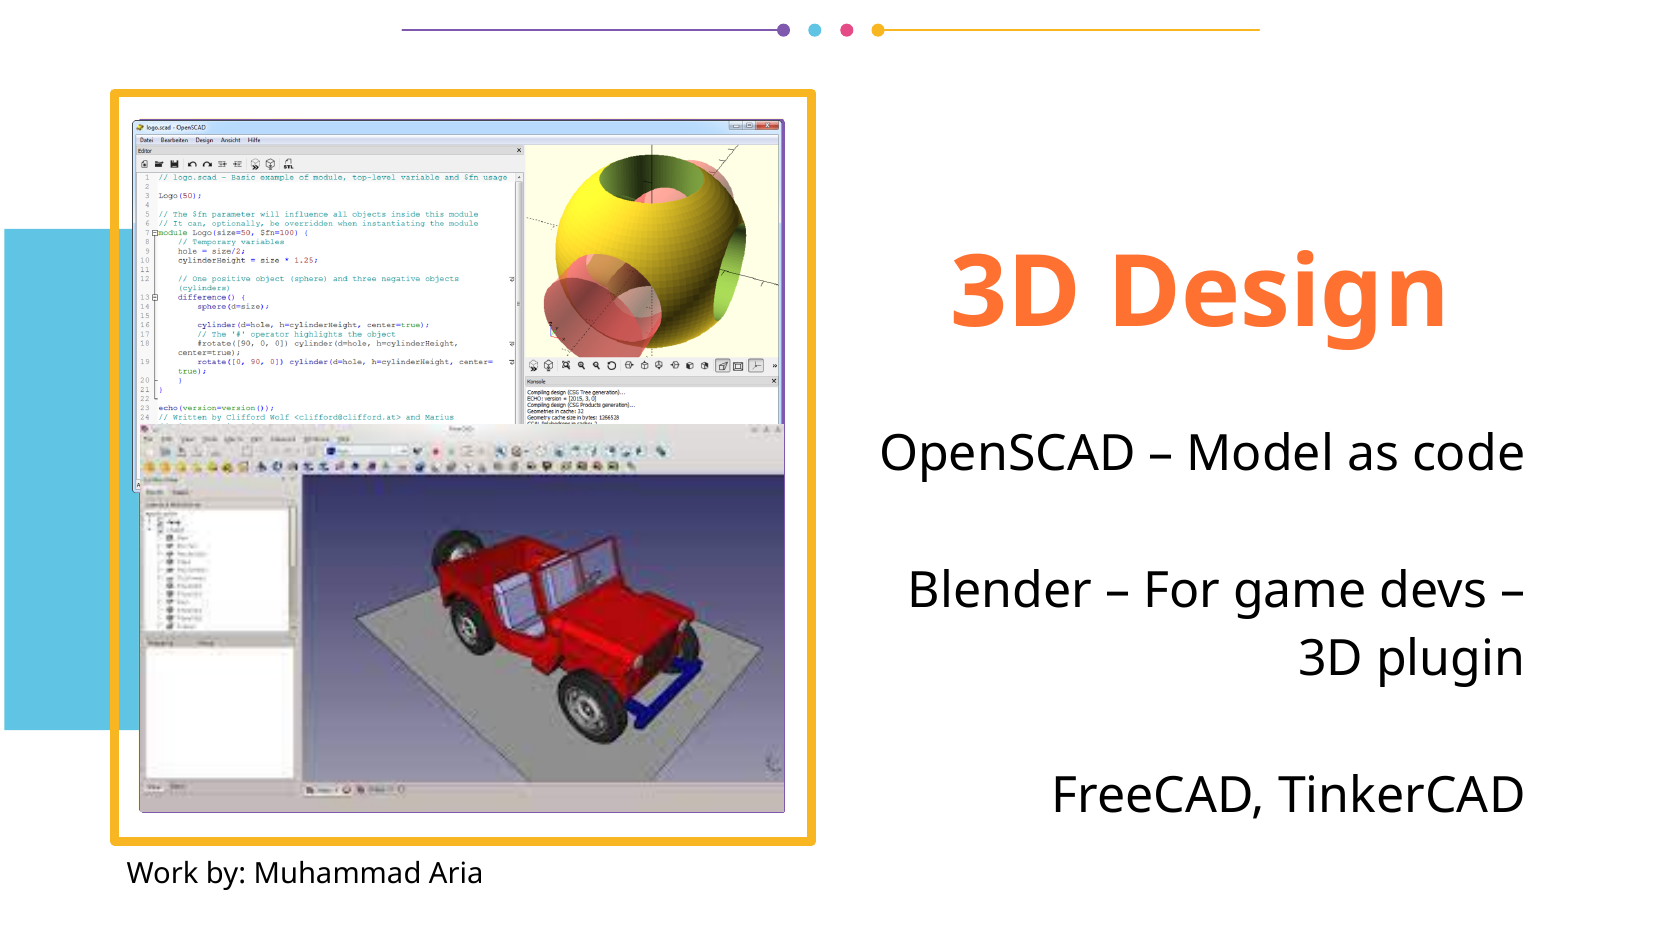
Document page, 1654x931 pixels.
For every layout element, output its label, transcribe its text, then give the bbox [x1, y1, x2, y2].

title OpenSCAD – Model as code Blender – For game devs – 3D plugin FreeCAD, TinkerCAD [838, 413, 1526, 831]
title 3D Design [782, 199, 1451, 376]
picture [132, 120, 784, 812]
text_box Work by: Muhammad Aria [111, 844, 499, 900]
